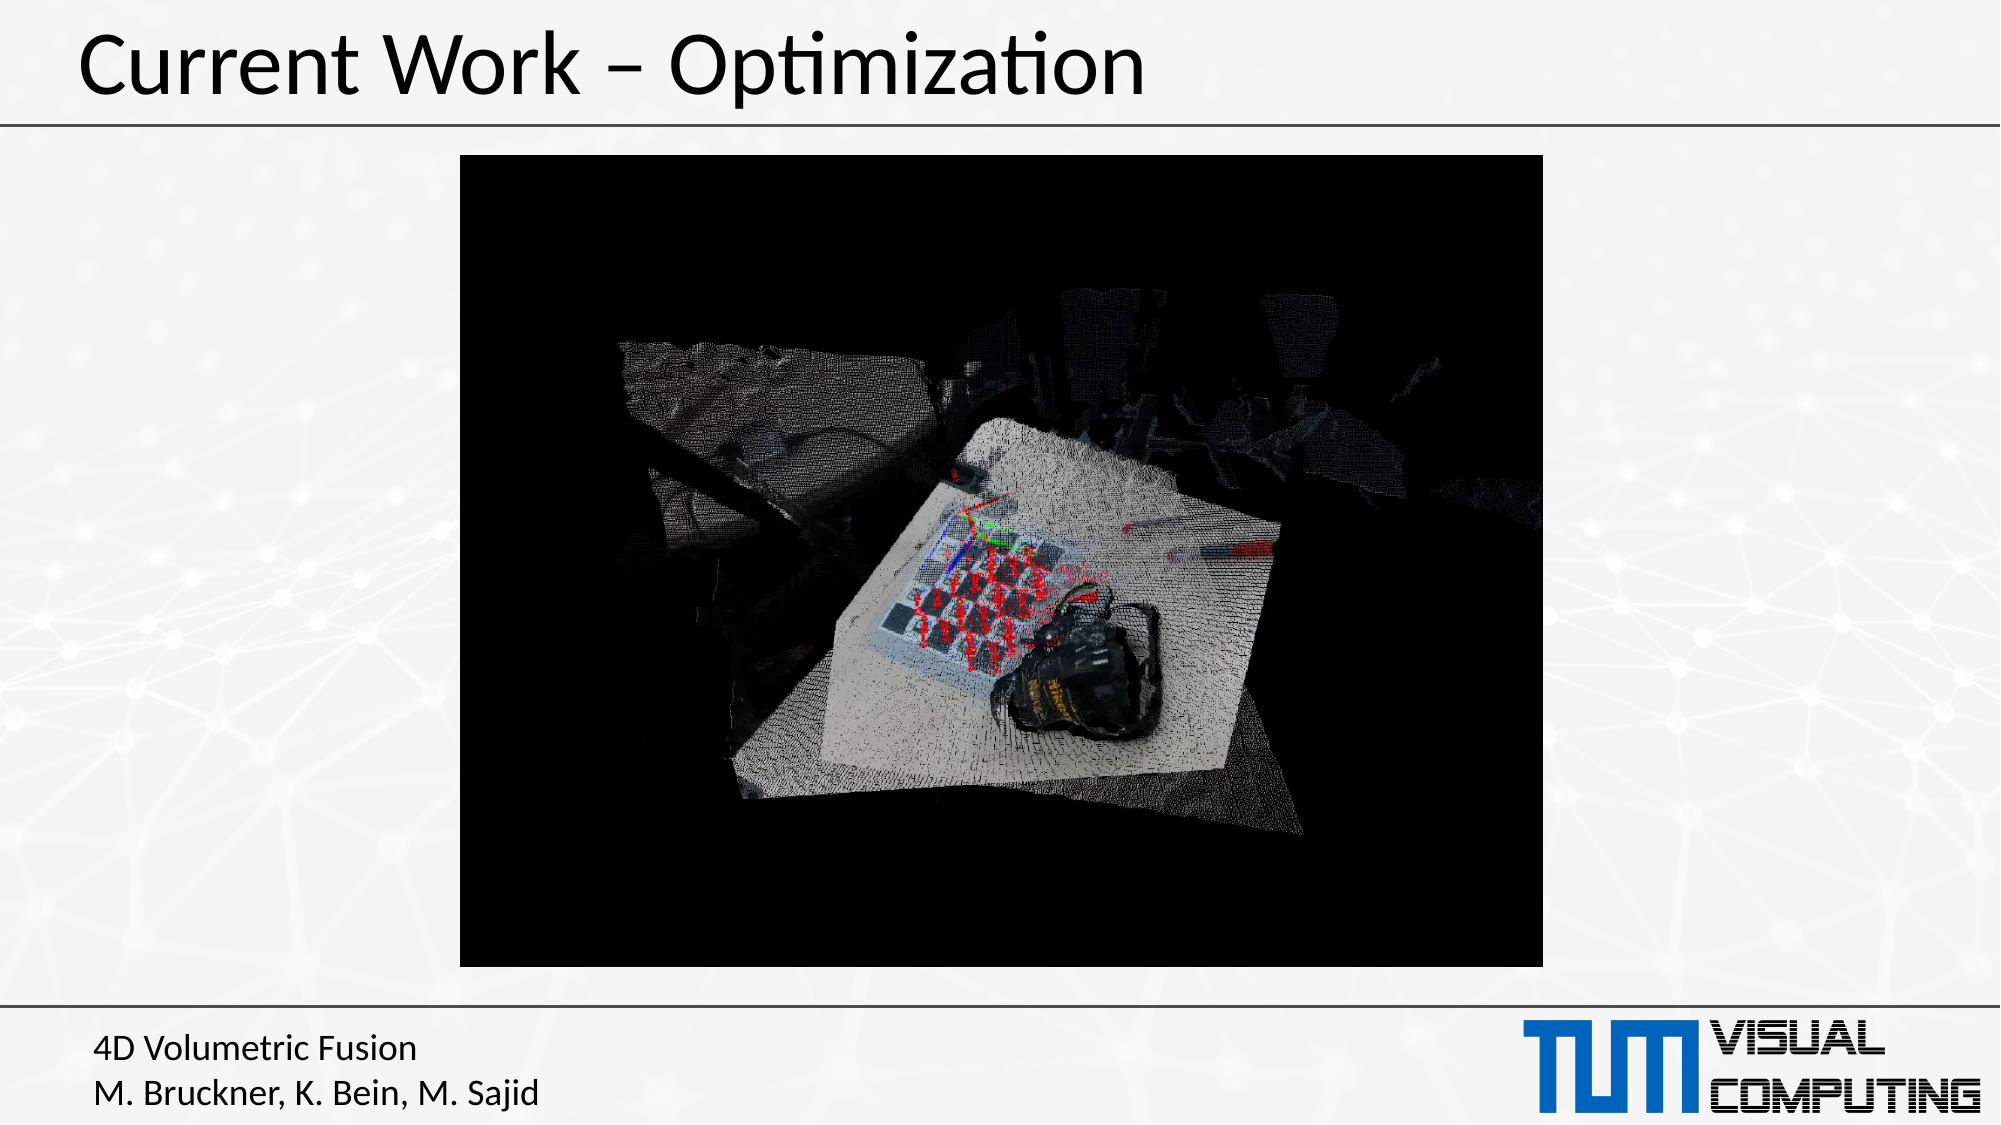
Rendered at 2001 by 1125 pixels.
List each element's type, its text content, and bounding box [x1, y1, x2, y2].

picture [1523, 1018, 1983, 1117]
text_box [459, 154, 1544, 968]
title Current Work – Optimization [78, 0, 1510, 143]
